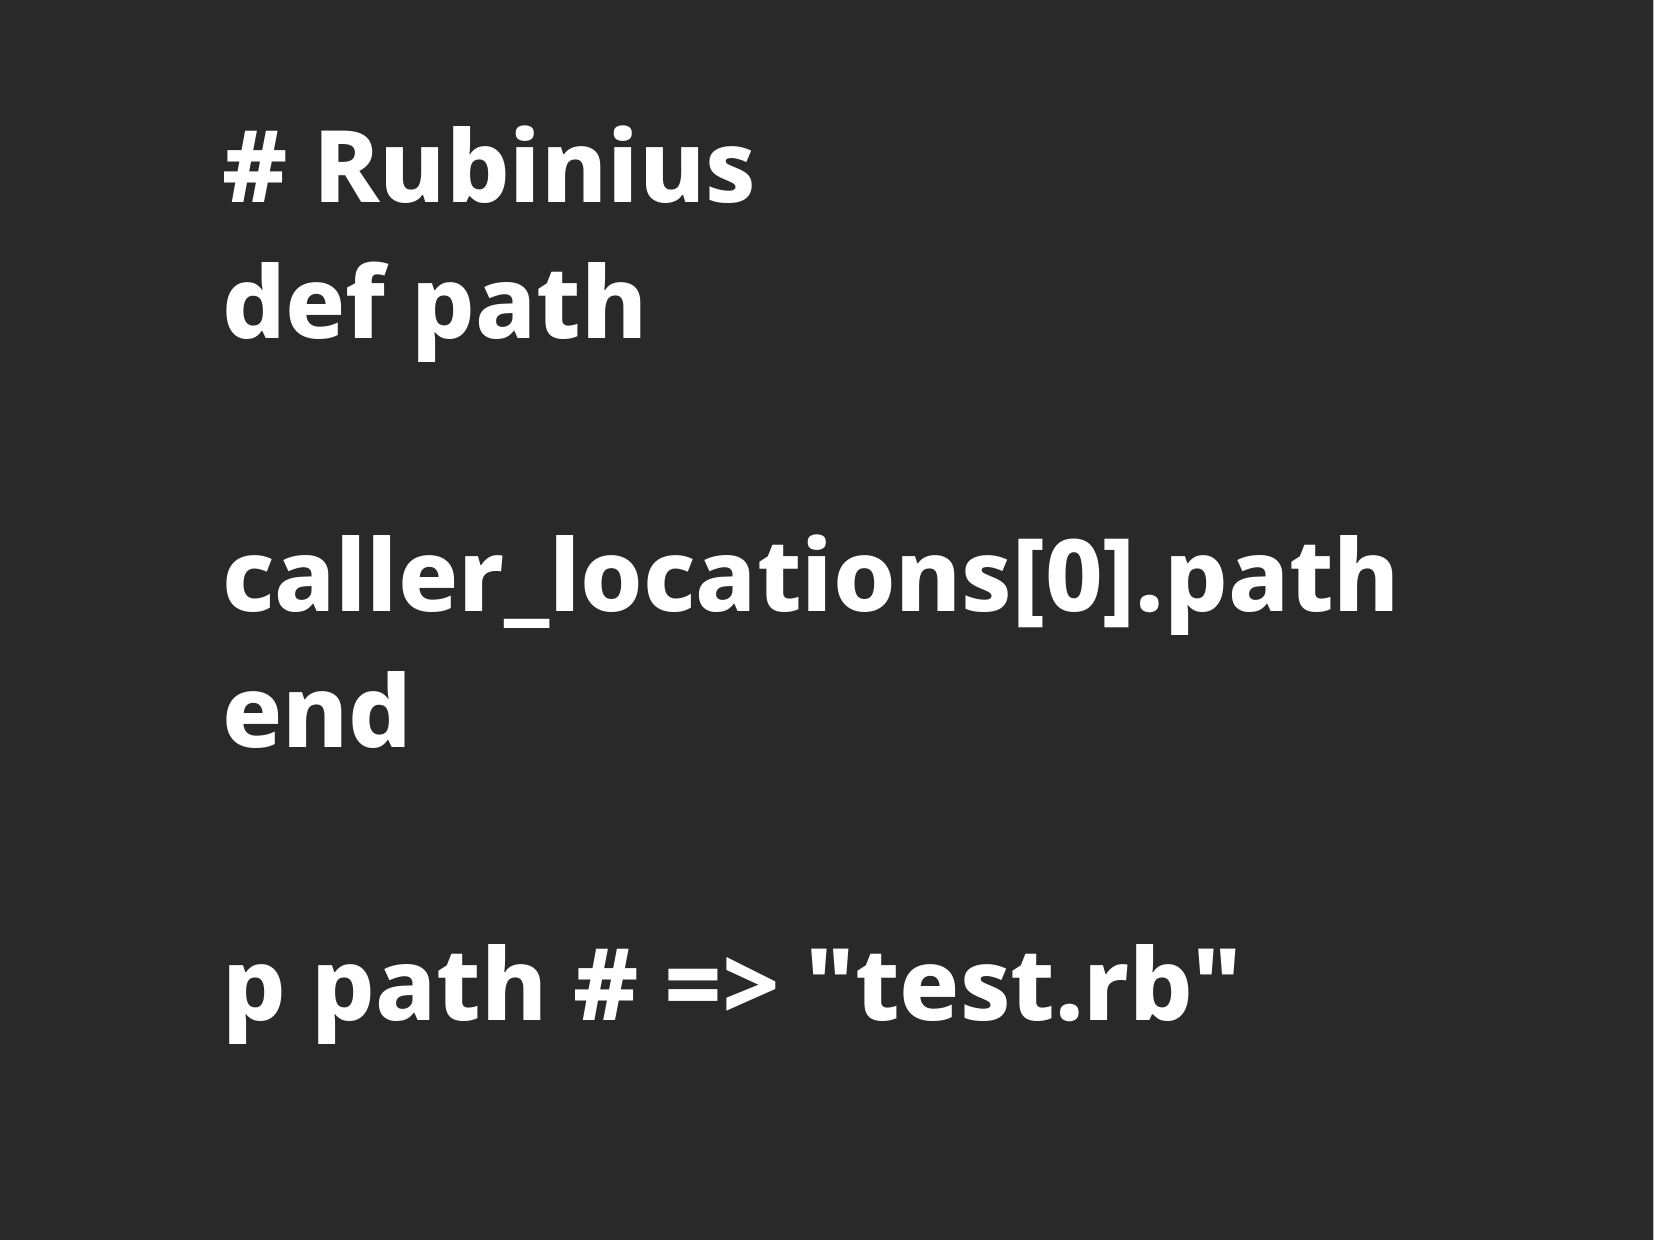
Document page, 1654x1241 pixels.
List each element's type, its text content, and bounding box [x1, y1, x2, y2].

subtitle # Rubinius def path caller_locations[0].path end p path # => "test.rb" [222, 212, 1432, 933]
